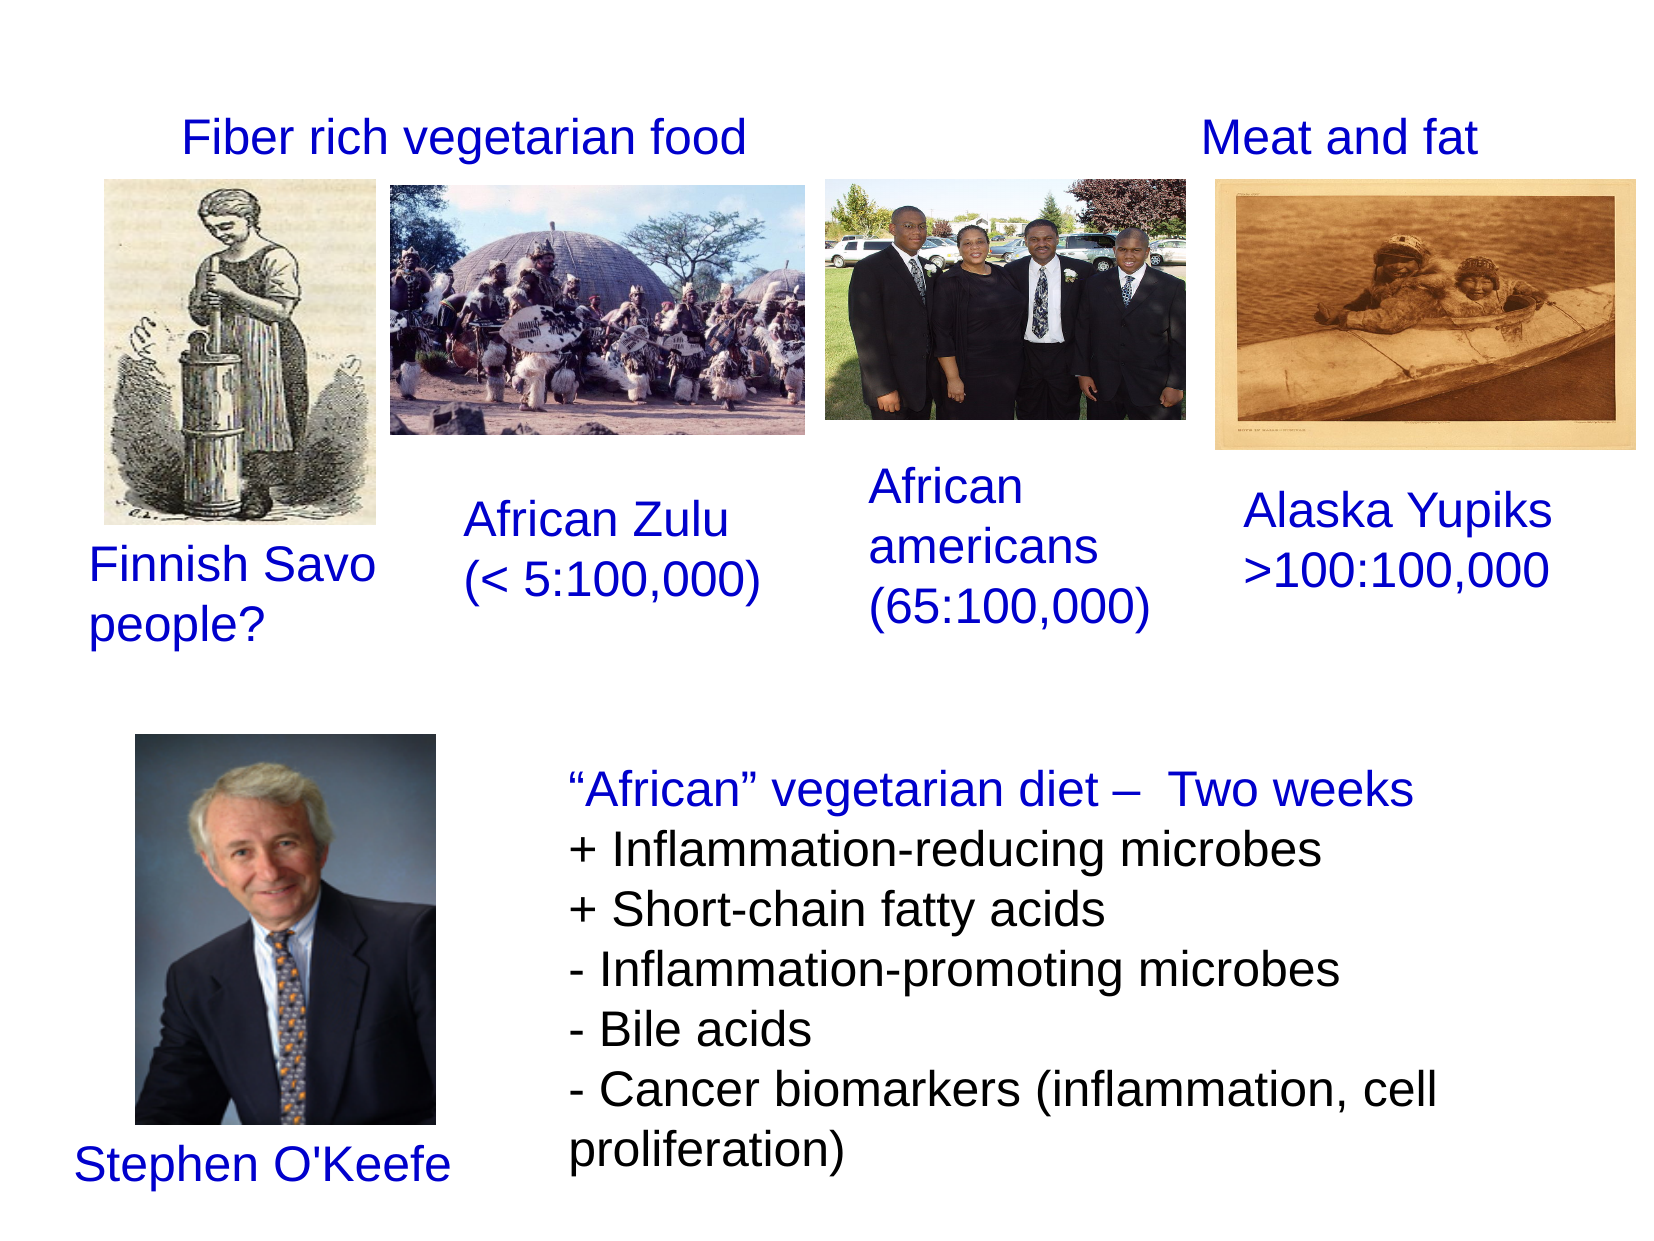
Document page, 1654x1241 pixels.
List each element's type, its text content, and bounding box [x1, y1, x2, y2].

text_box “African” vegetarian diet – Two weeks + Inflammation-reducing microbes + Short-chain fatty acids - Inflammation-promoting microbes - Bile acids - Cancer biomarkers (inflammation, cell proliferation) [555, 750, 1606, 1201]
text_box Alaska Yupiks >100:100,000 [1230, 471, 1621, 605]
text_box African Zulu (< 5:100,000) [450, 480, 796, 616]
text_box African americans (65:100,000) [855, 446, 1186, 640]
picture [135, 734, 436, 1125]
text_box Stephen O'Keefe [60, 1125, 541, 1201]
text_box Meat and fat [1187, 97, 1548, 173]
picture [390, 185, 805, 436]
picture [104, 179, 376, 525]
text_box Finnish Savo people? [75, 525, 466, 659]
text_box Fiber rich vegetarian food [167, 97, 873, 173]
picture [825, 179, 1186, 421]
picture [1215, 179, 1636, 451]
